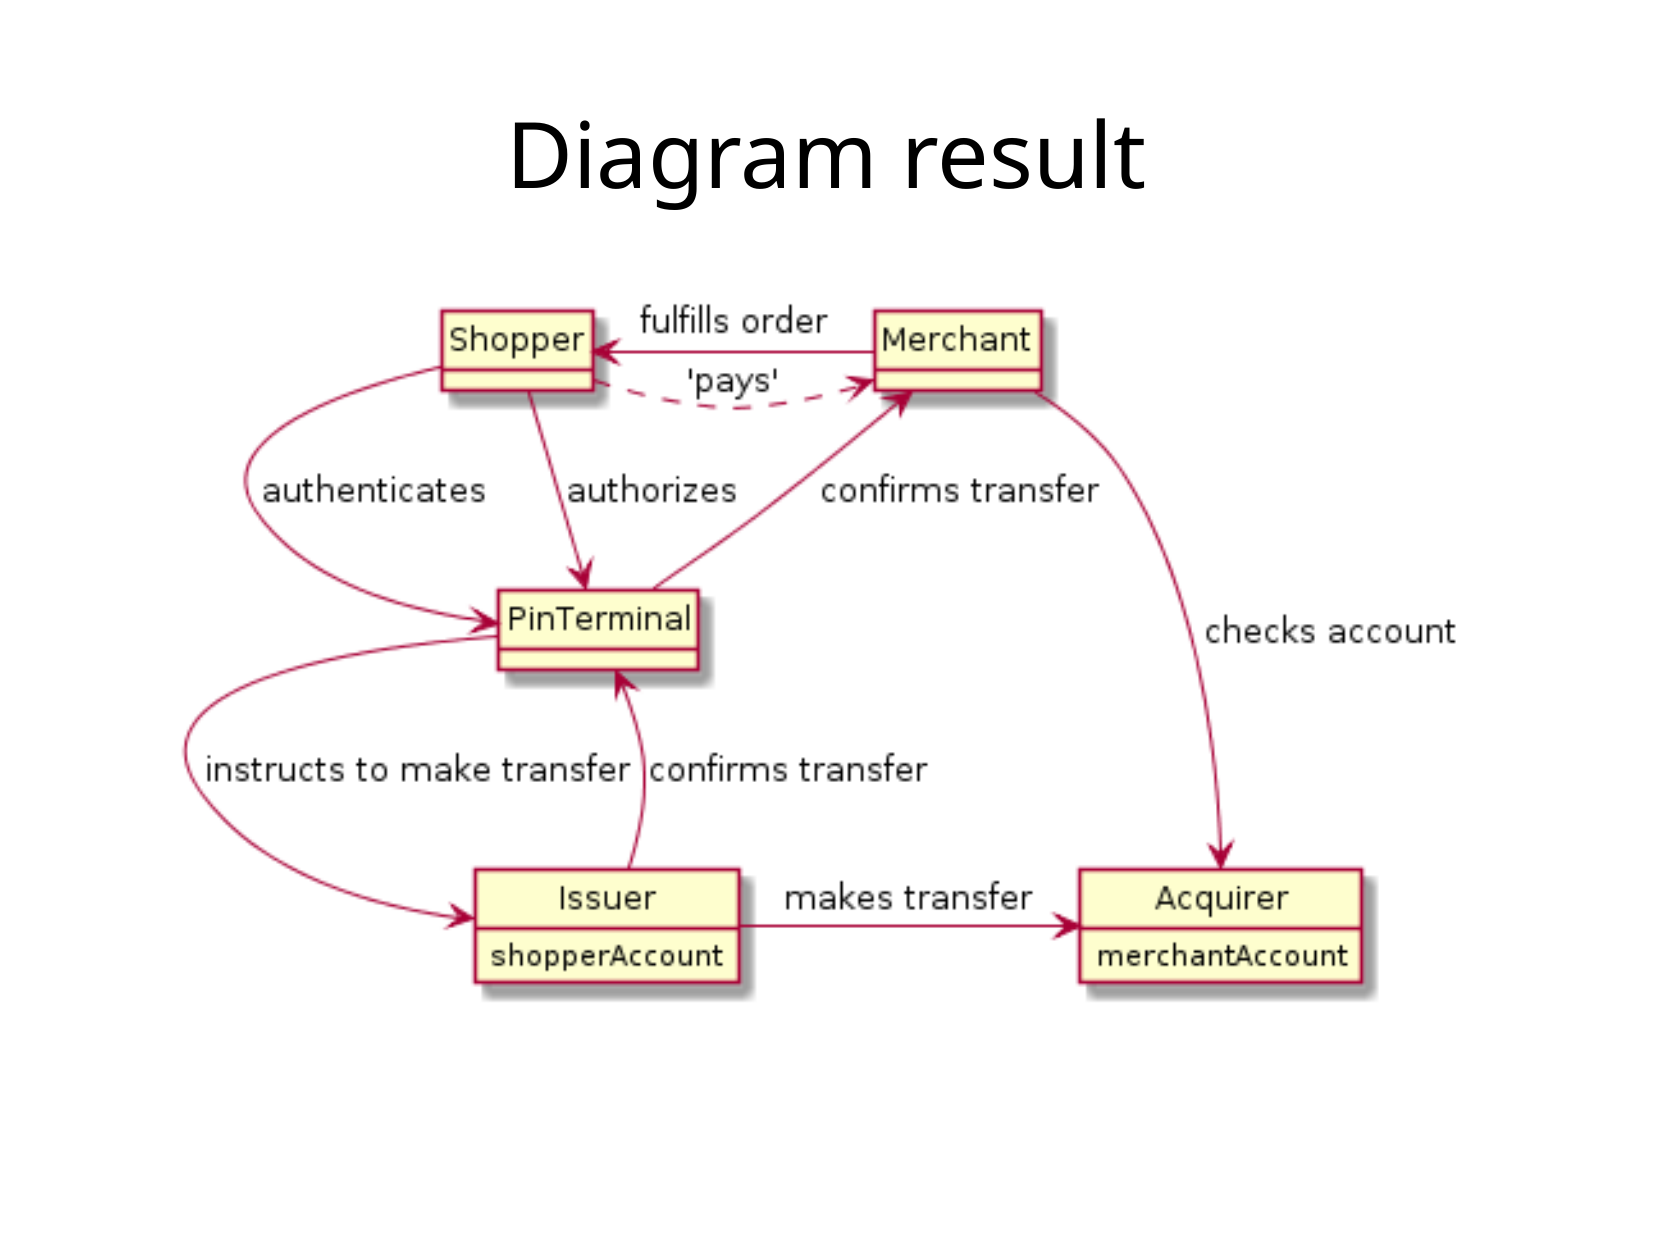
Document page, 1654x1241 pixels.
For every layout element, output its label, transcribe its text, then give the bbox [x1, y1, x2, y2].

picture [170, 290, 1484, 1010]
title Diagram result [82, 49, 1571, 257]
